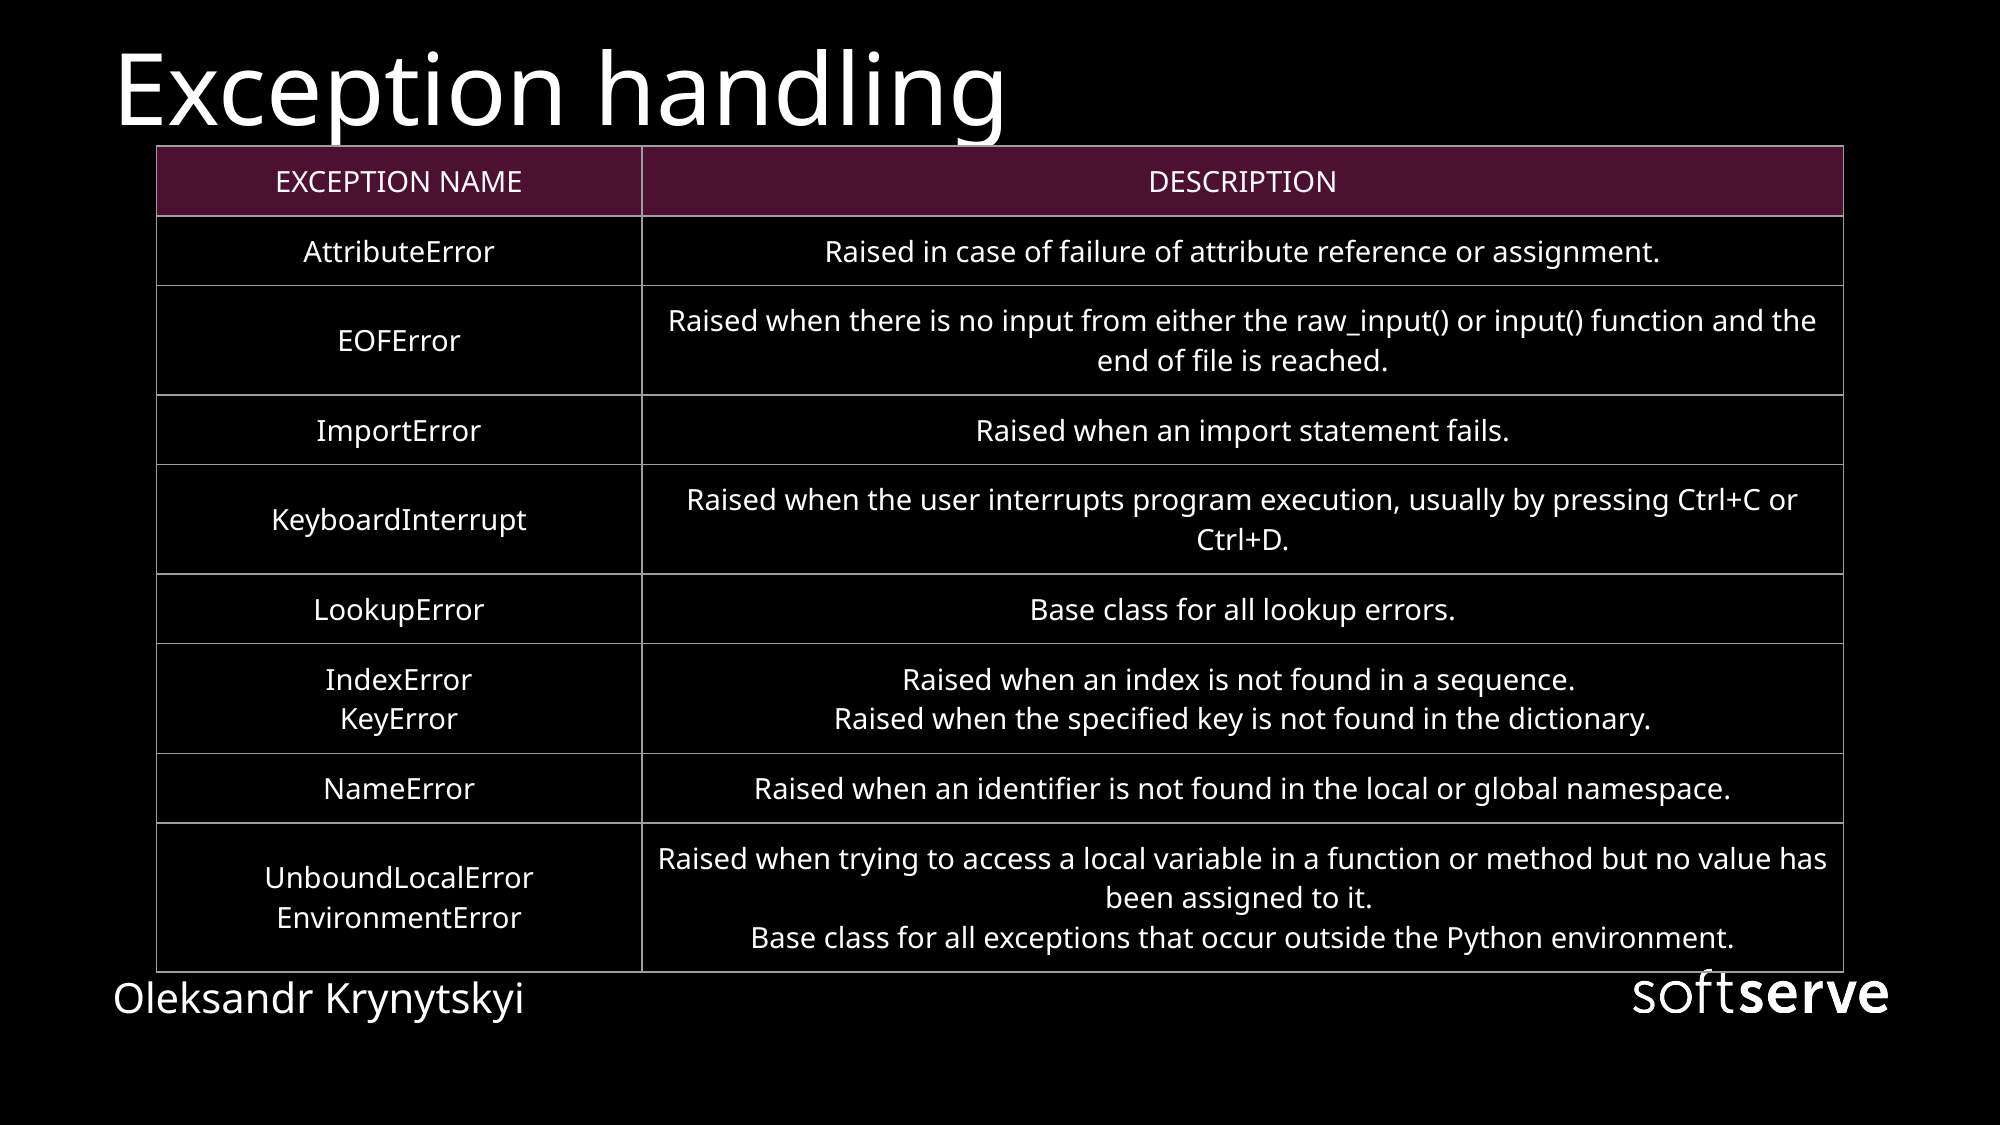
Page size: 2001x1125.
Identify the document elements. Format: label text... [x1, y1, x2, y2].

table_cell Raised when an import statement fails. [643, 396, 1843, 464]
table_cell NameError [157, 754, 641, 822]
table_cell Raised in case of failure of attribute reference or assignment. [643, 217, 1843, 285]
list Oleksandr Krynytskyi [112, 970, 682, 1019]
table_cell ImportError [157, 396, 641, 464]
table_cell Raised when an identifier is not found in the local or global namespace. [643, 754, 1843, 822]
table_cell IndexError KeyError [157, 644, 641, 753]
table_cell EOFError [157, 286, 641, 394]
table_cell Raised when trying to access a local variable in a function or method but no value has been assigned to it. Base class for all exceptions that occur outside the Python environment. [643, 824, 1843, 971]
picture [1633, 968, 1888, 1013]
table_cell Raised when an index is not found in a sequence. Raised when the specified key is not found in the dictionary. [643, 644, 1843, 753]
table_cell Raised when the user interrupts program execution, usually by pressing Ctrl+C or Ctrl+D. [643, 465, 1843, 573]
table_cell KeyboardInterrupt [157, 465, 641, 573]
table_header DESCRIPTION [643, 147, 1843, 215]
table_cell UnboundLocalError EnvironmentError [157, 824, 641, 971]
table_header EXCEPTION NAME [157, 147, 641, 215]
title Exception handling [112, 33, 1888, 155]
table_cell AttributeError [157, 217, 641, 285]
table_cell Raised when there is no input from either the raw_input() or input() function and the end of file is reached. [643, 286, 1843, 394]
table_cell Base class for all lookup errors. [643, 575, 1843, 643]
table_cell LookupError [157, 575, 641, 643]
